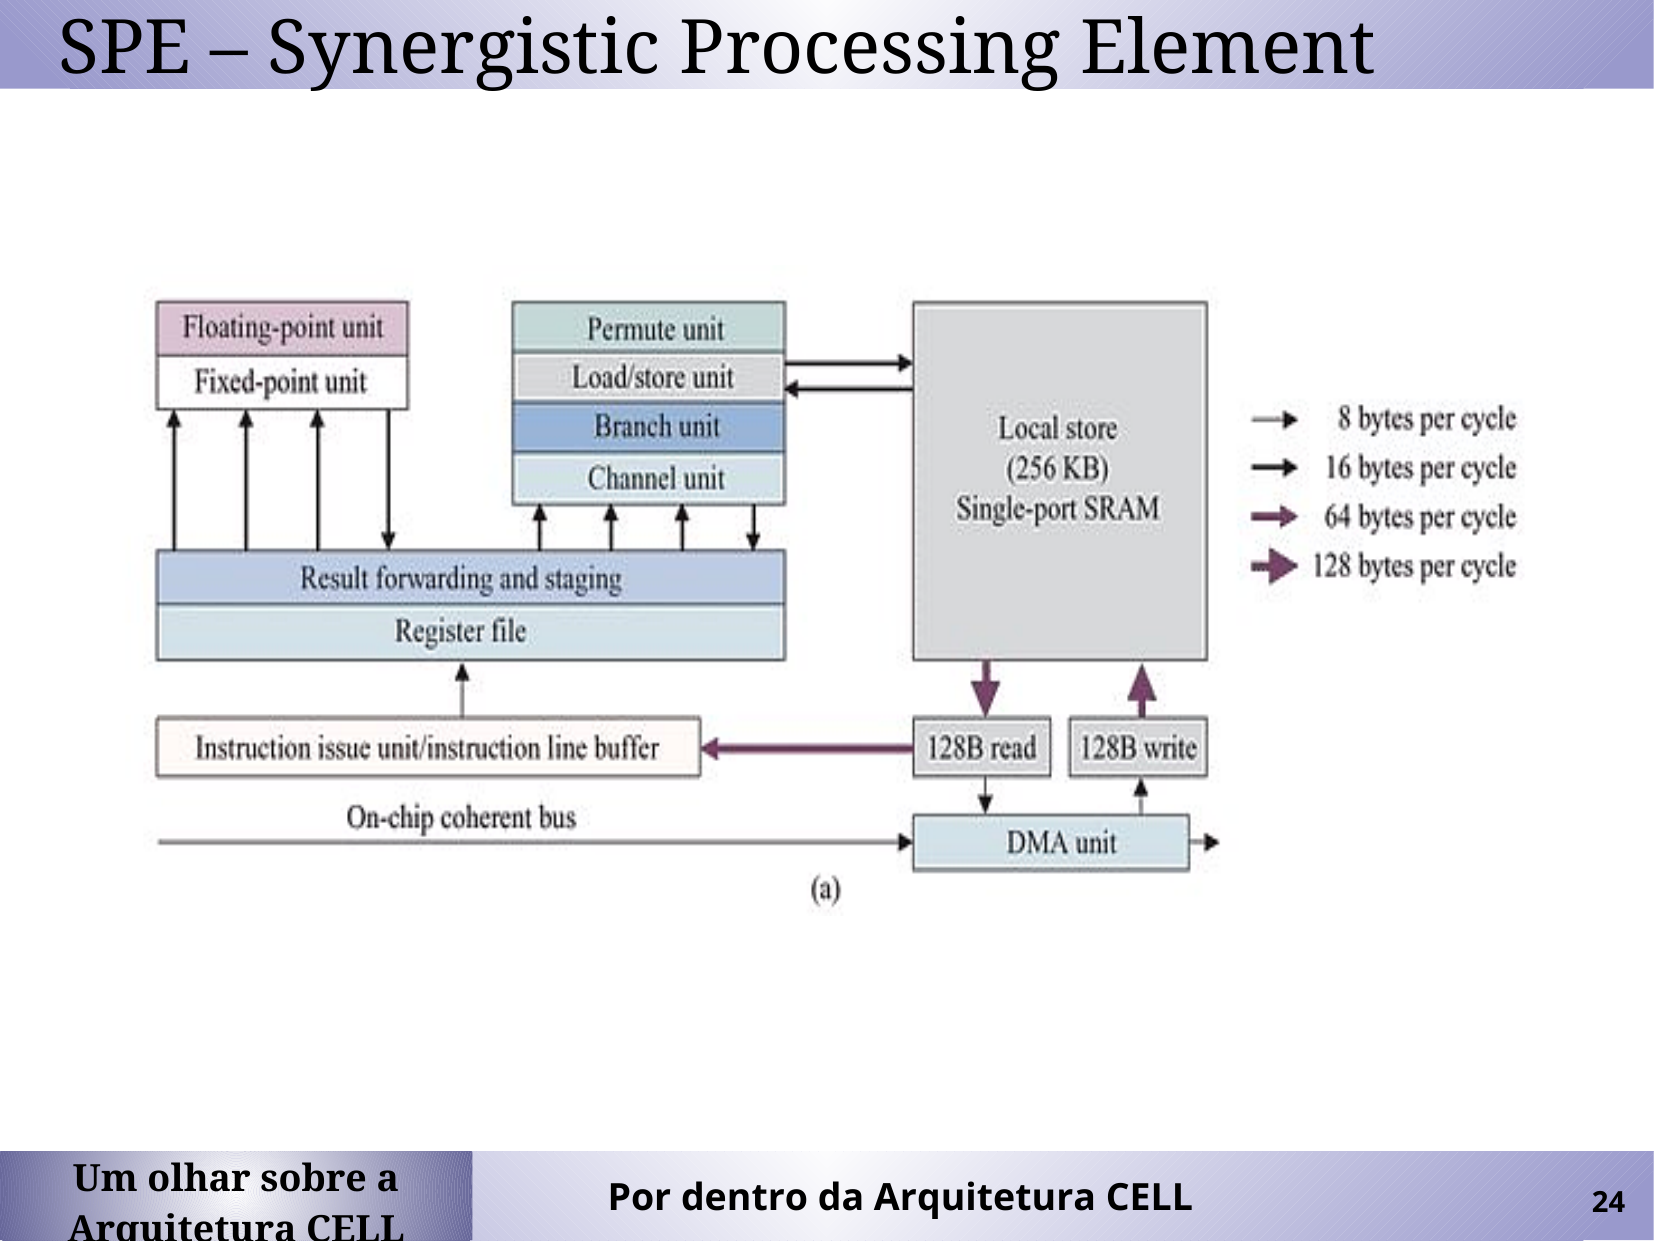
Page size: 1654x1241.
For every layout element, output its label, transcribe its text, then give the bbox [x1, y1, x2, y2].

picture [0, 265, 1654, 916]
title SPE – Synergistic Processing Element [59, 0, 1625, 89]
text_box Por dentro da Arquitetura CELL [501, 1151, 1300, 1241]
